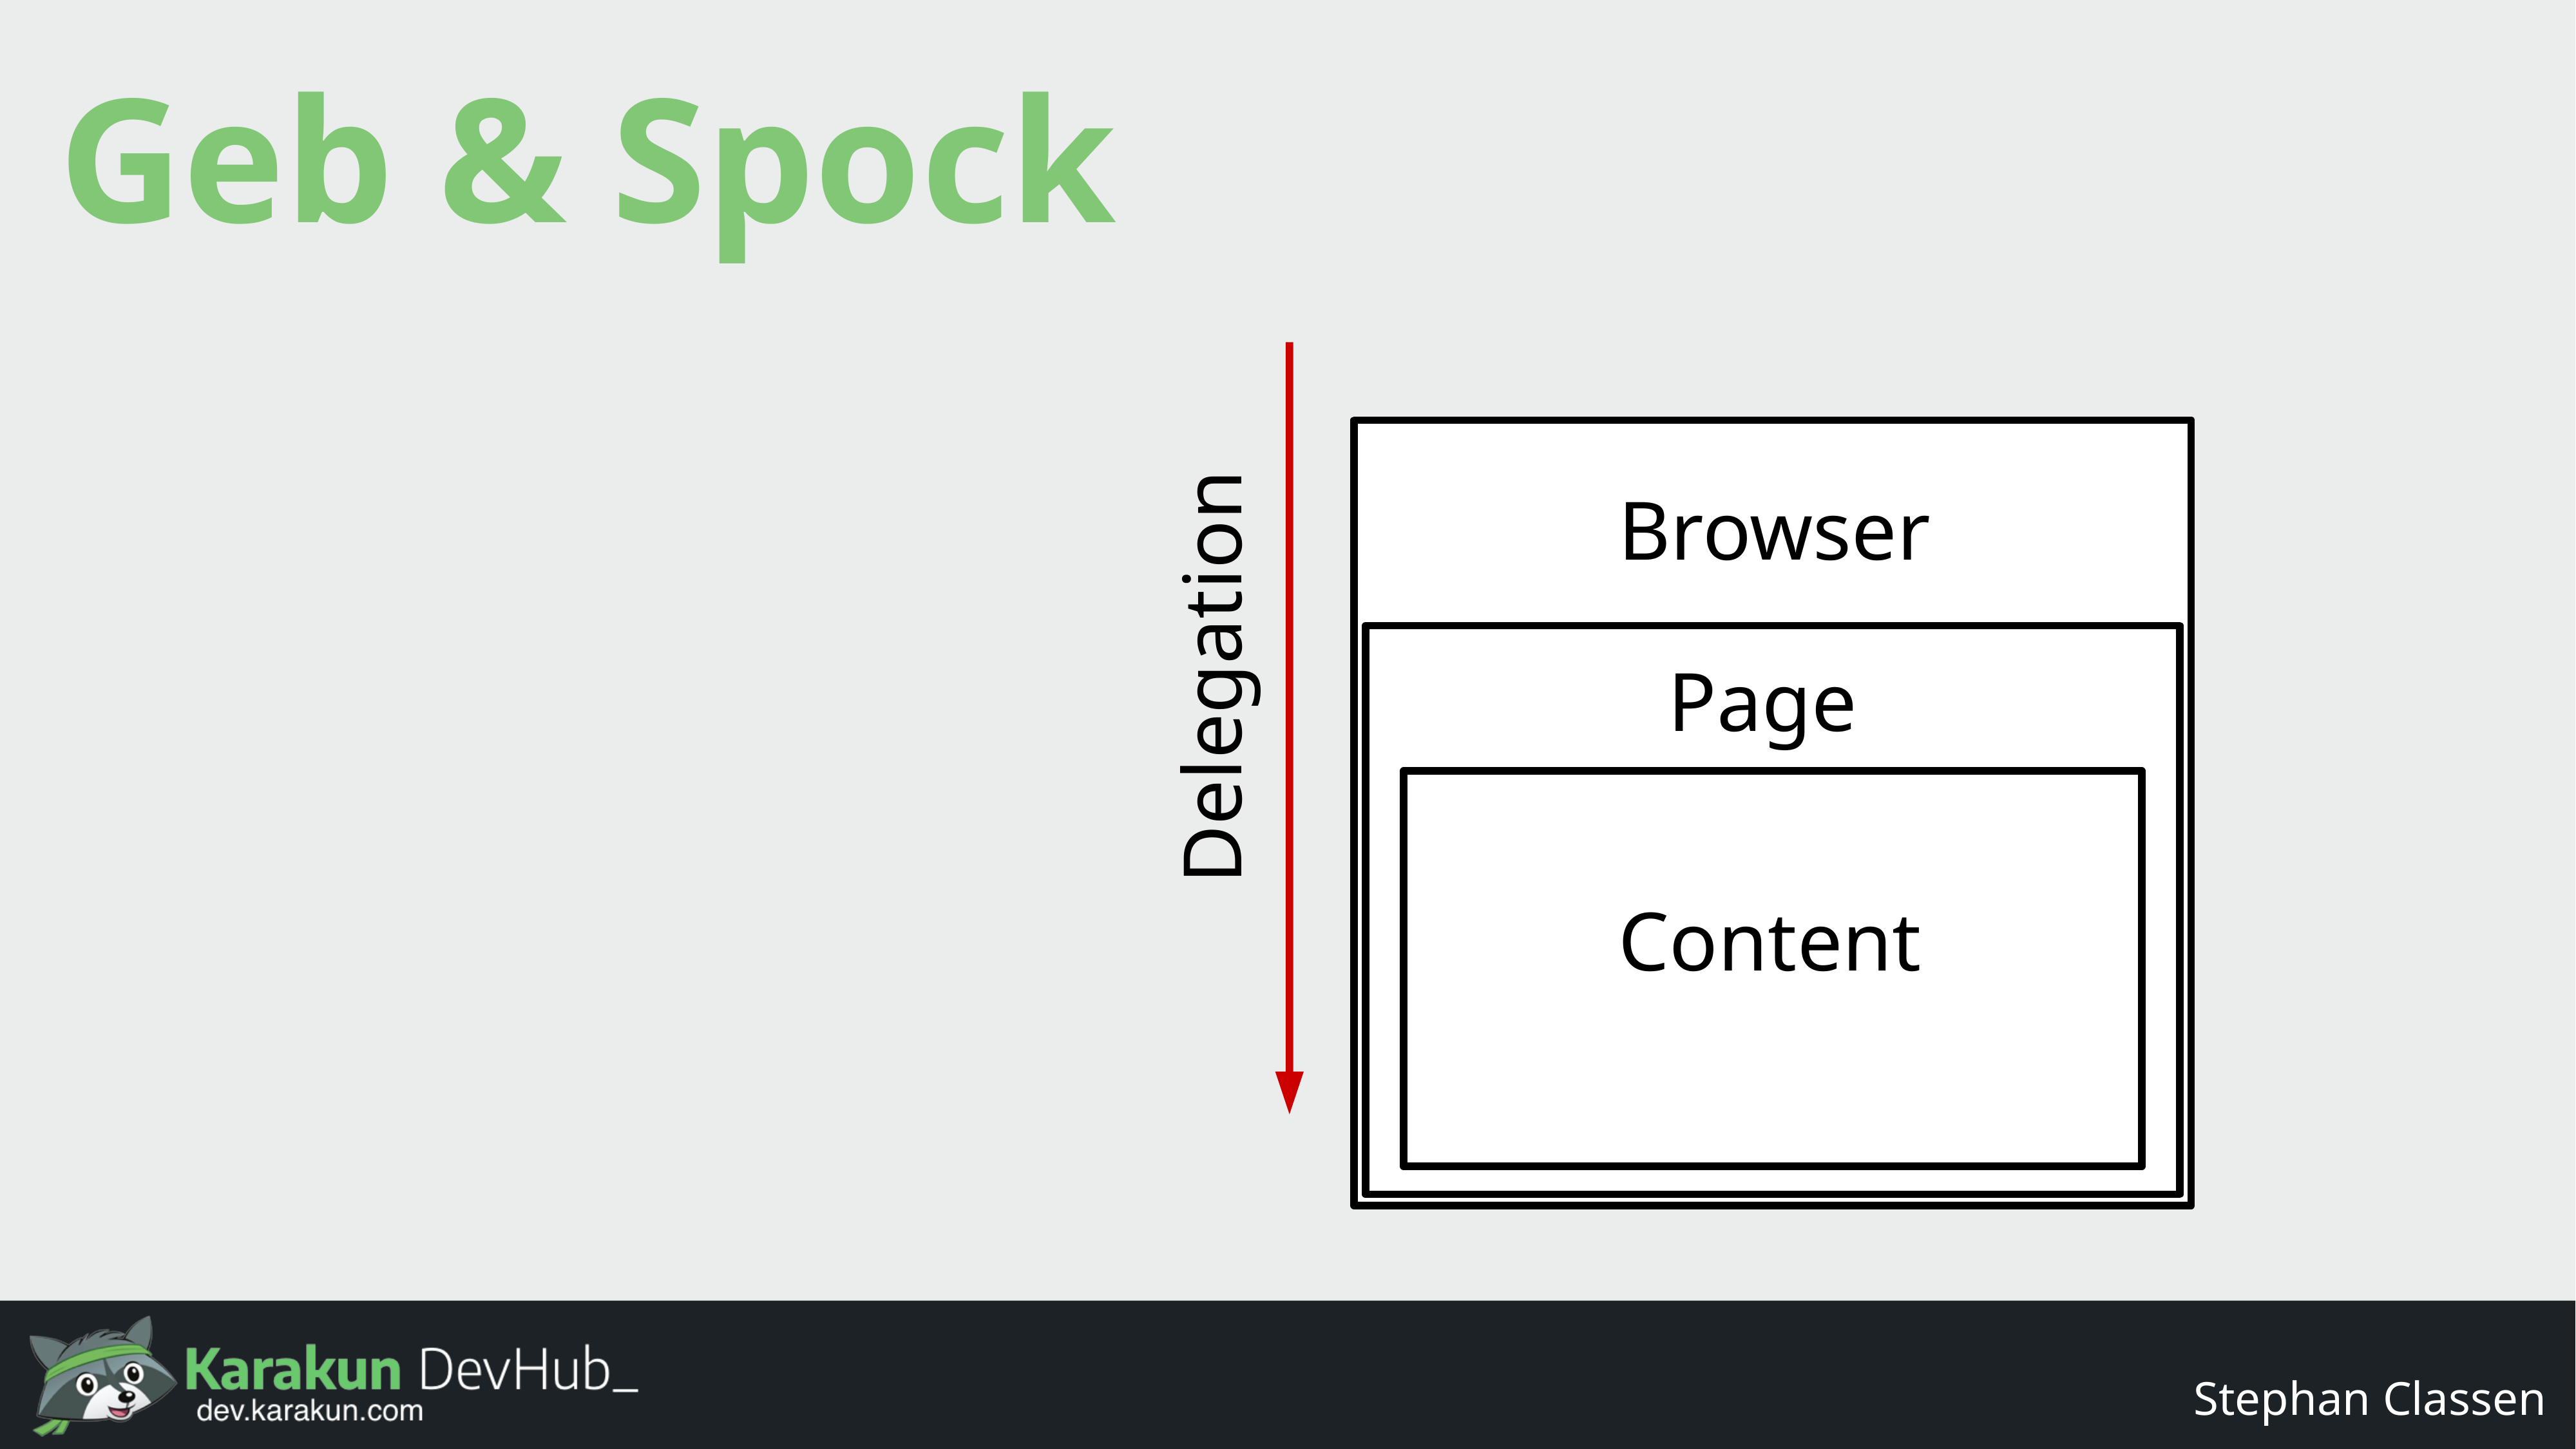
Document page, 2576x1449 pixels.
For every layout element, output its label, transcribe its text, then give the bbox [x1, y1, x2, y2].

picture [30, 1316, 647, 1437]
text_box Stephan Classen [1795, 1361, 2557, 1434]
text_box [1354, 420, 2191, 1206]
text_box Delegation [1156, 469, 1263, 894]
text_box Content [1609, 885, 1929, 992]
text_box Geb & Spock [49, 34, 2523, 259]
text_box Page [1658, 645, 1871, 752]
text_box Browser [1609, 474, 1942, 581]
text_box [0, 1300, 2575, 1449]
